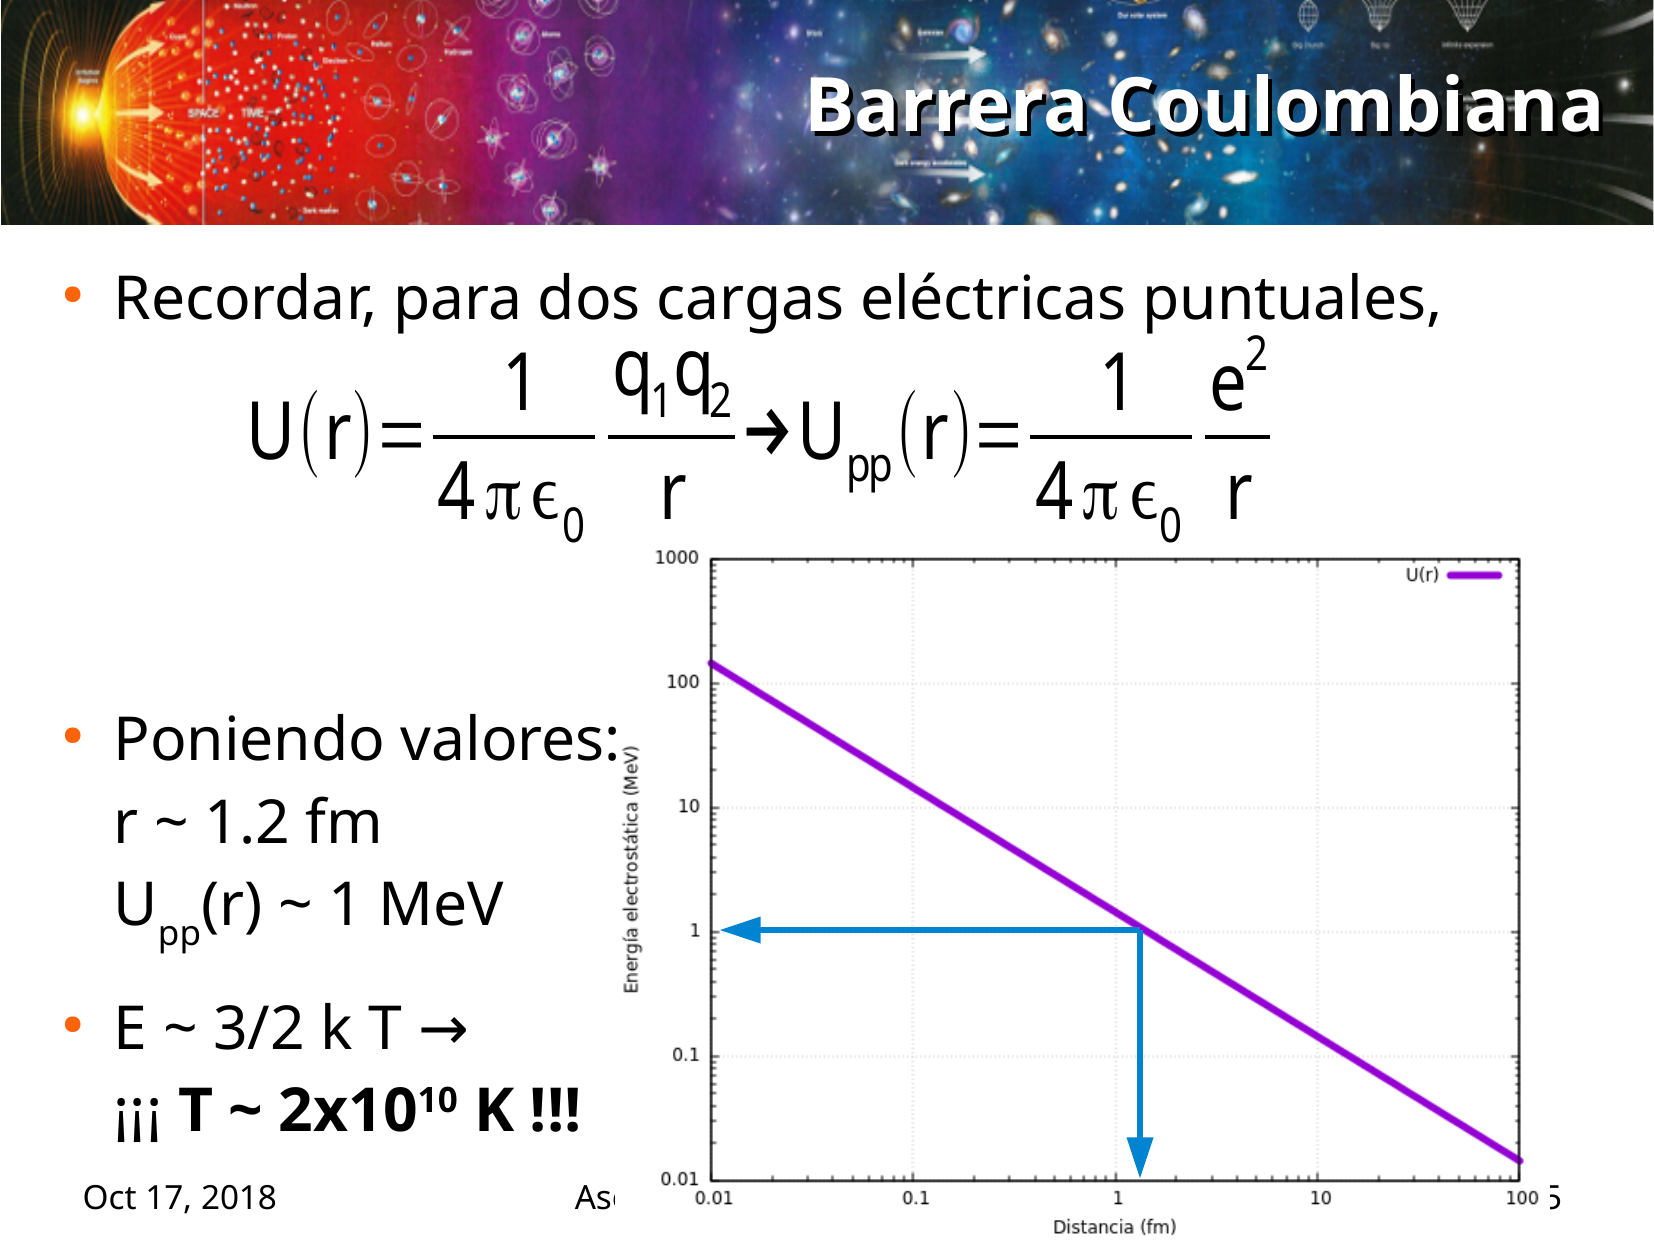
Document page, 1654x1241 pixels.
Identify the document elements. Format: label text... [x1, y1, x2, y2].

picture [1, 0, 1654, 225]
list Recordar, para dos cargas eléctricas puntuales, Poniendo valores: r ~ 1.2 fm Upp(r) ~ 1 MeV E ~ 3/2 k T → ¡¡¡ T ~ 2x1010 K !!! [45, 255, 1606, 1156]
chart [240, 318, 1280, 556]
title Barrera Coulombiana [45, 15, 1606, 191]
picture [615, 1156, 1550, 1241]
